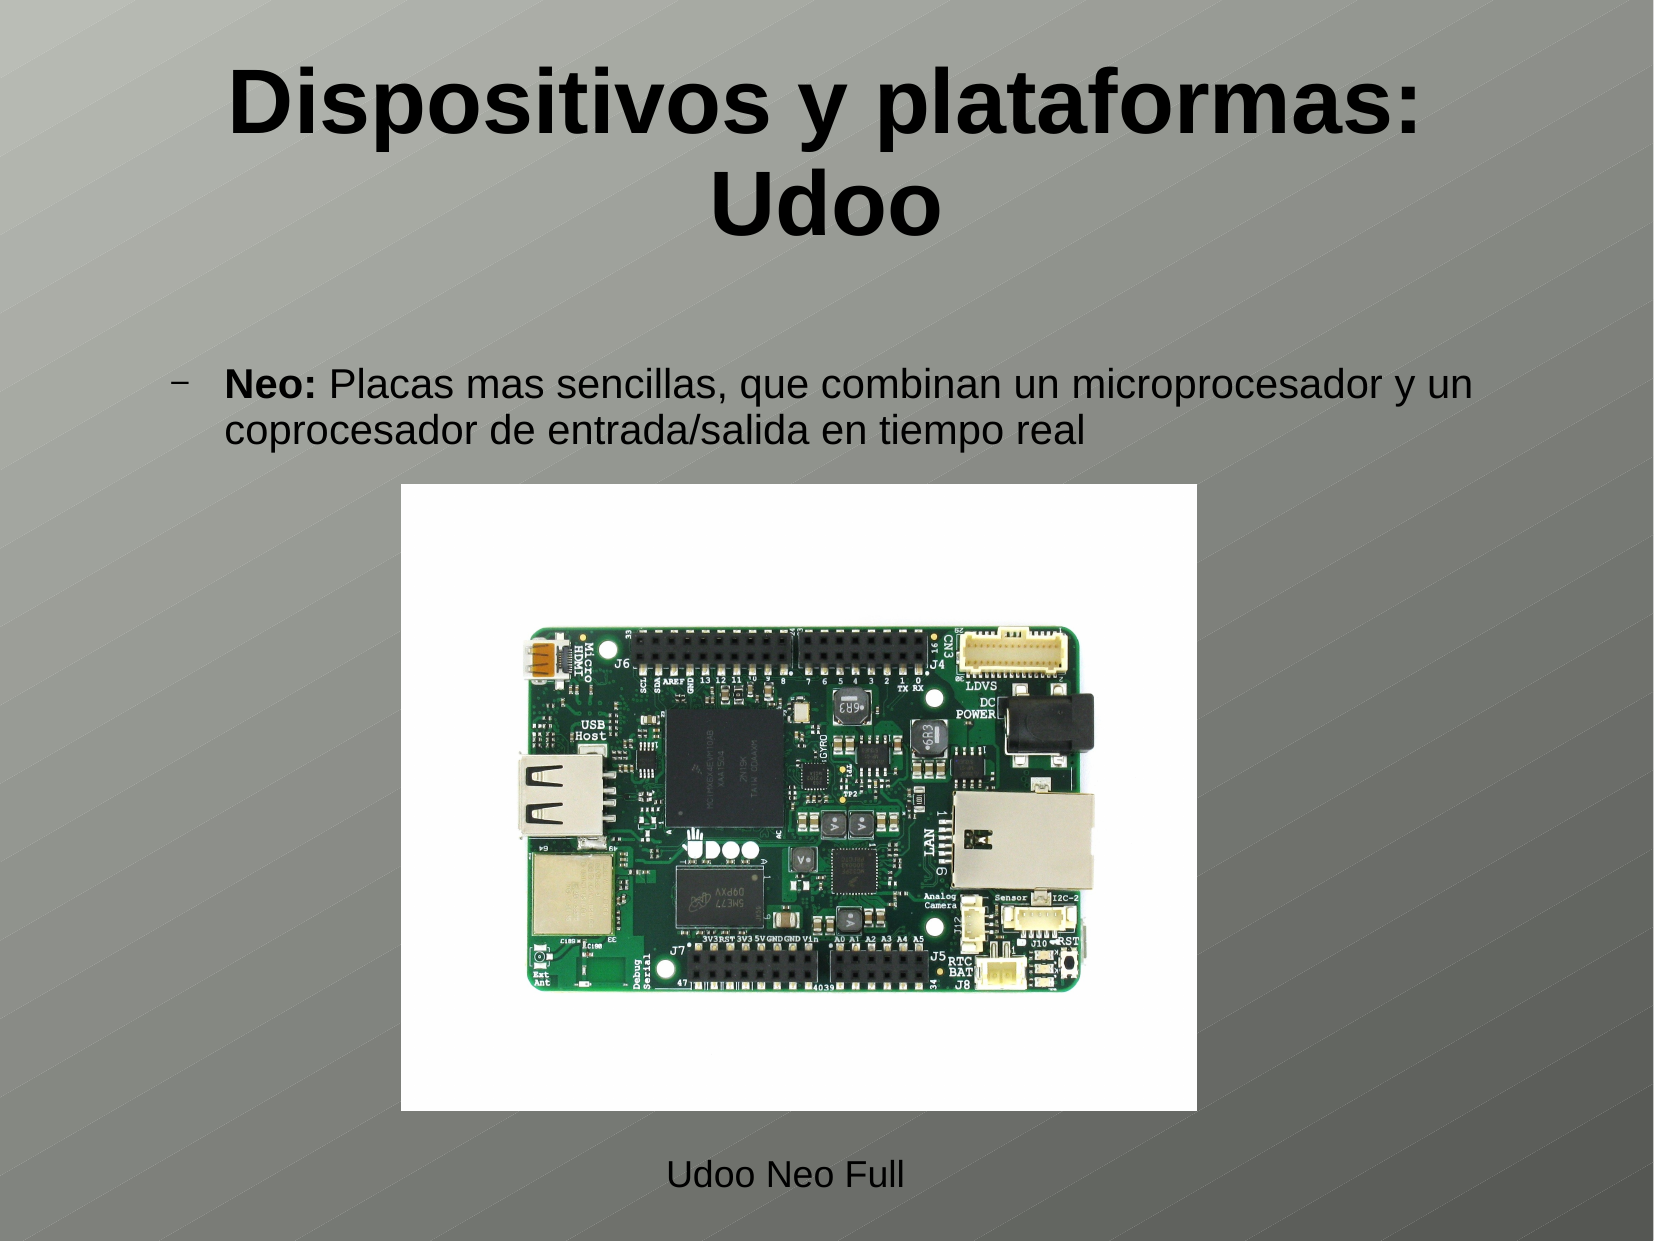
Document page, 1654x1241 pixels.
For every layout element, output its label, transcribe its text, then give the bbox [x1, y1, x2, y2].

text_box Udoo Neo Full [448, 1145, 1123, 1203]
picture [401, 484, 1197, 1111]
title Dispositivos y plataformas: Udoo [82, 49, 1571, 257]
list Neo: Placas mas sencillas, que combinan un microprocesador y un coprocesador de entrada/salida en tiempo real [82, 290, 1571, 1182]
